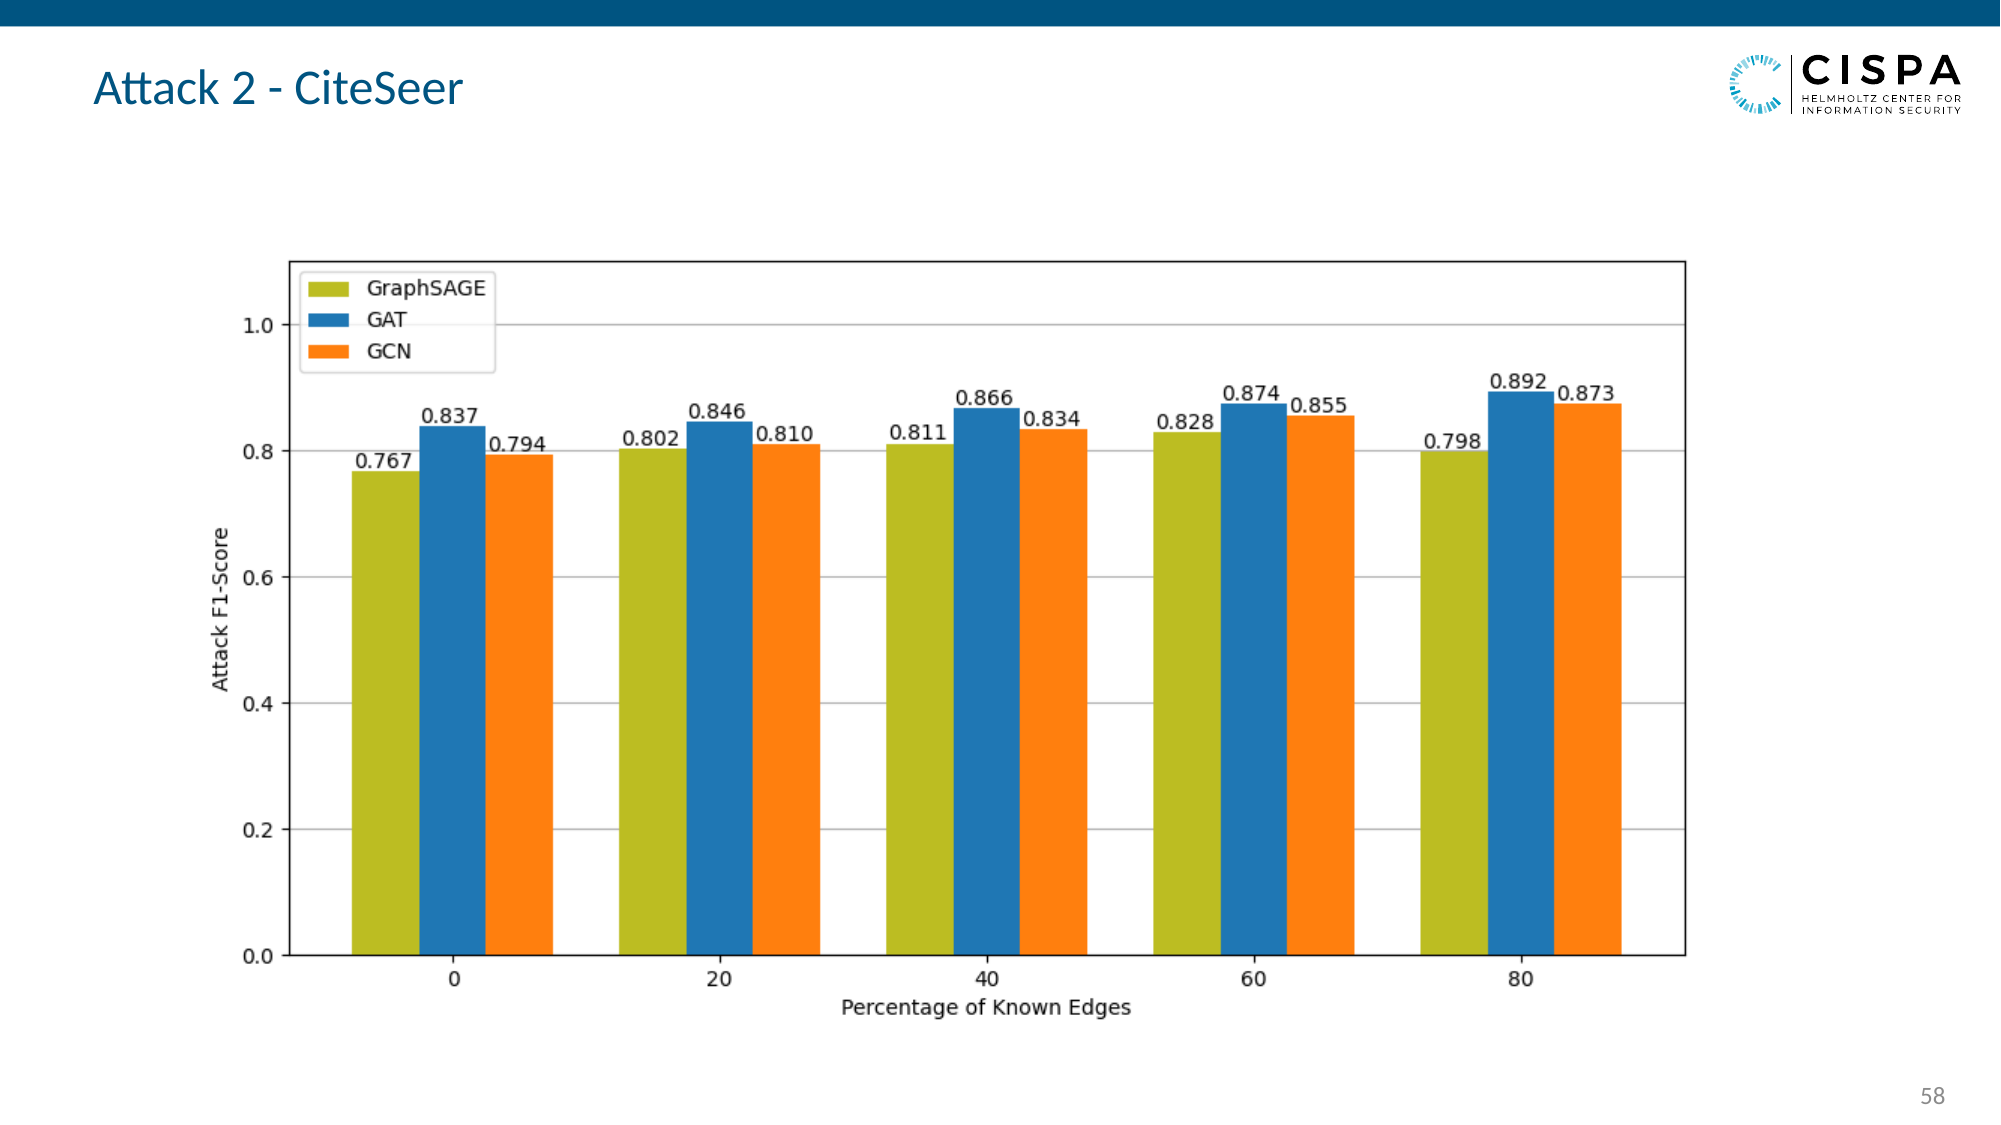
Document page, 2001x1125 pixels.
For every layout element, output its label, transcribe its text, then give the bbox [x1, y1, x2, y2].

title Attack 2 - CiteSeer [78, 38, 1699, 131]
slide_number <number> [1870, 1065, 1961, 1125]
picture [64, 153, 1865, 1054]
